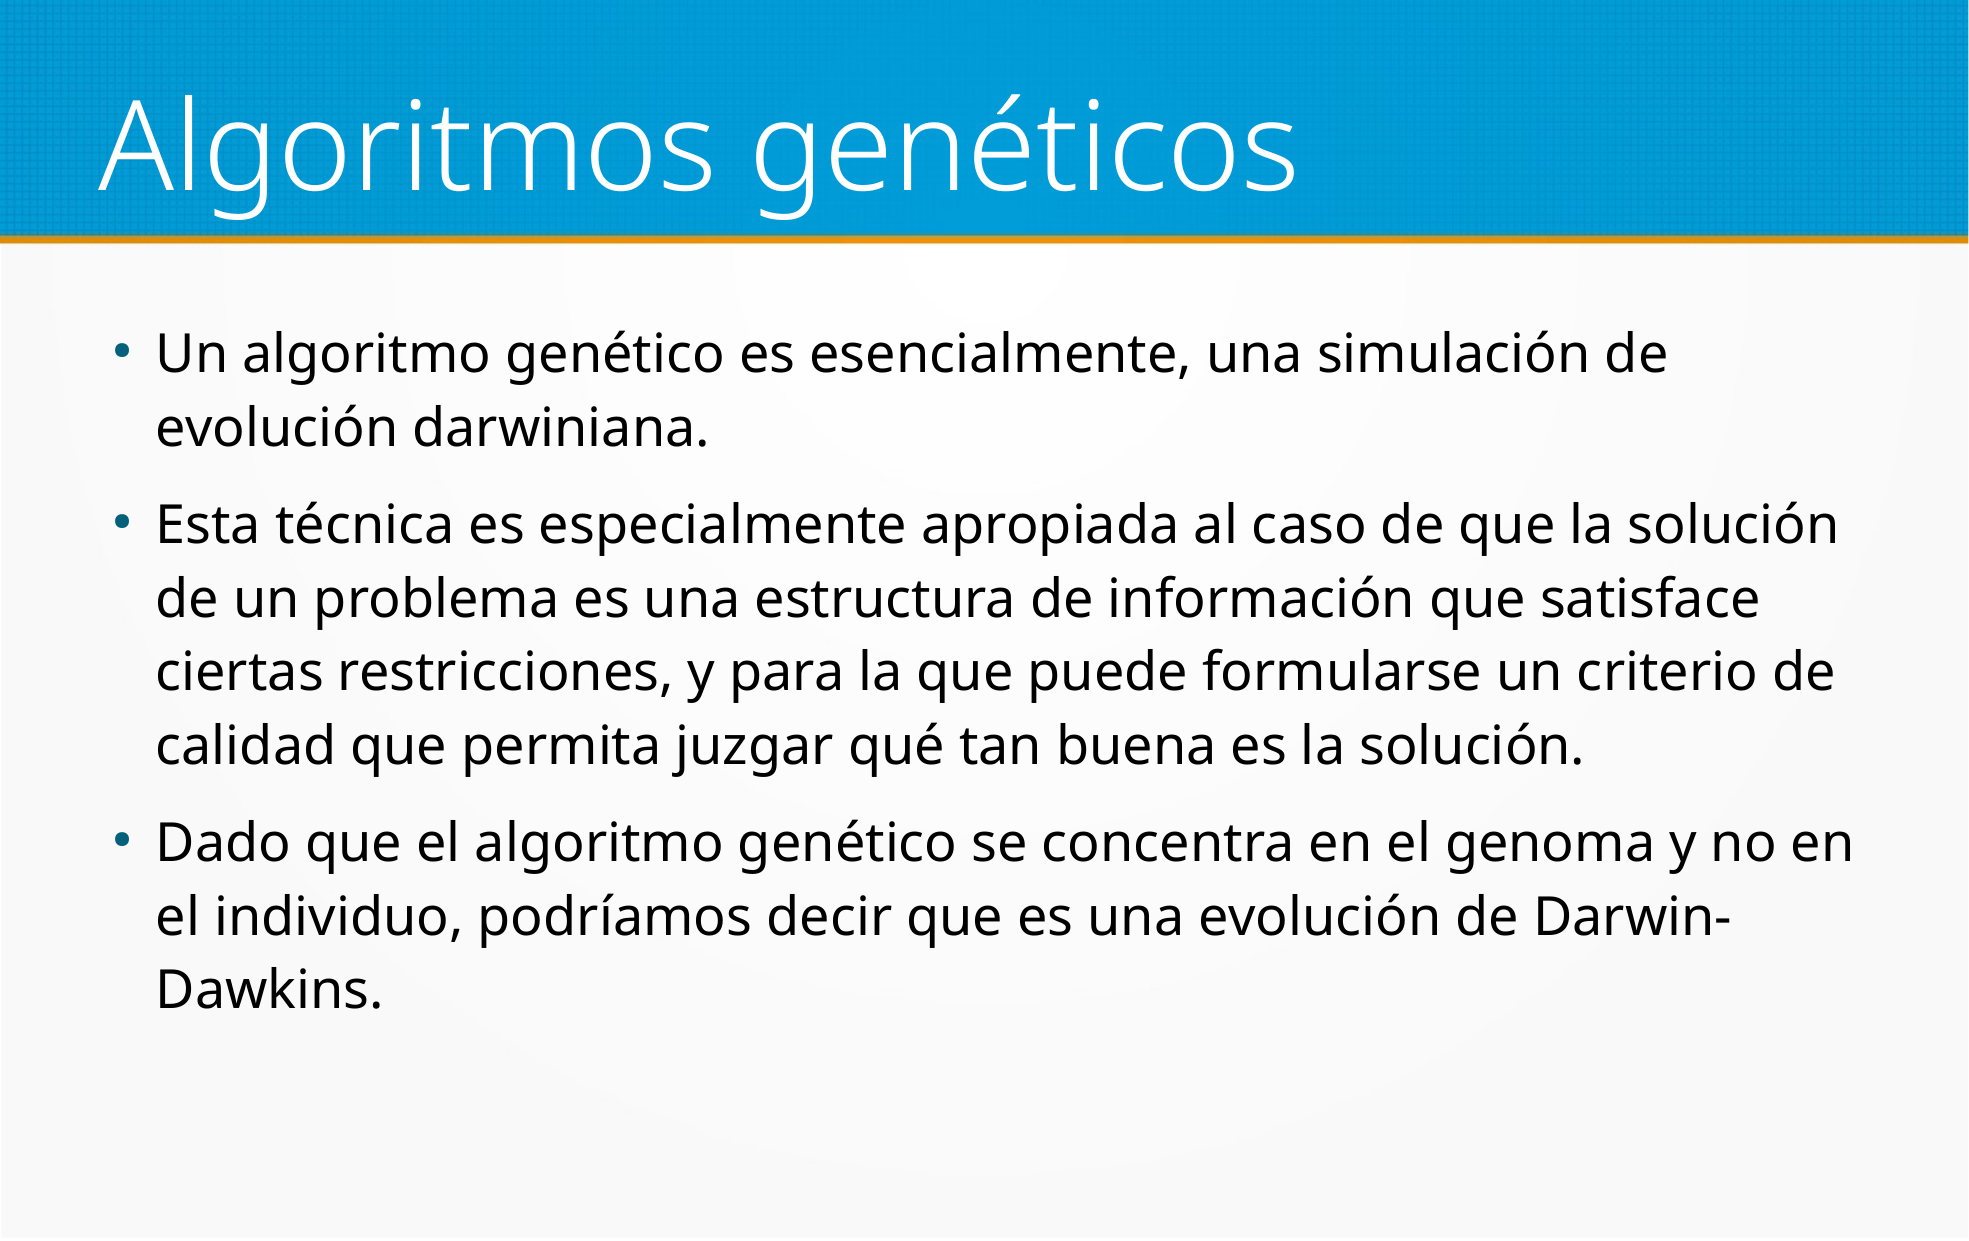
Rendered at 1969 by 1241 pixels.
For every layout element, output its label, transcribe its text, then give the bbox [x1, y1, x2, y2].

list Un algoritmo genético es esencialmente, una simulación de evolución darwiniana. Esta técnica es especialmente apropiada al caso de que la solución de un problema es una estructura de información que satisface ciertas restricciones, y para la que puede formularse un criterio de calidad que permita juzgar qué tan buena es la solución. Dado que el algoritmo genético se concentra en el genoma y no en el individuo, podríamos decir que es una evolución de Darwin-Dawkins. [98, 315, 1861, 1081]
picture [0, 233, 1969, 1241]
title Algoritmos genéticos [98, 19, 1870, 227]
